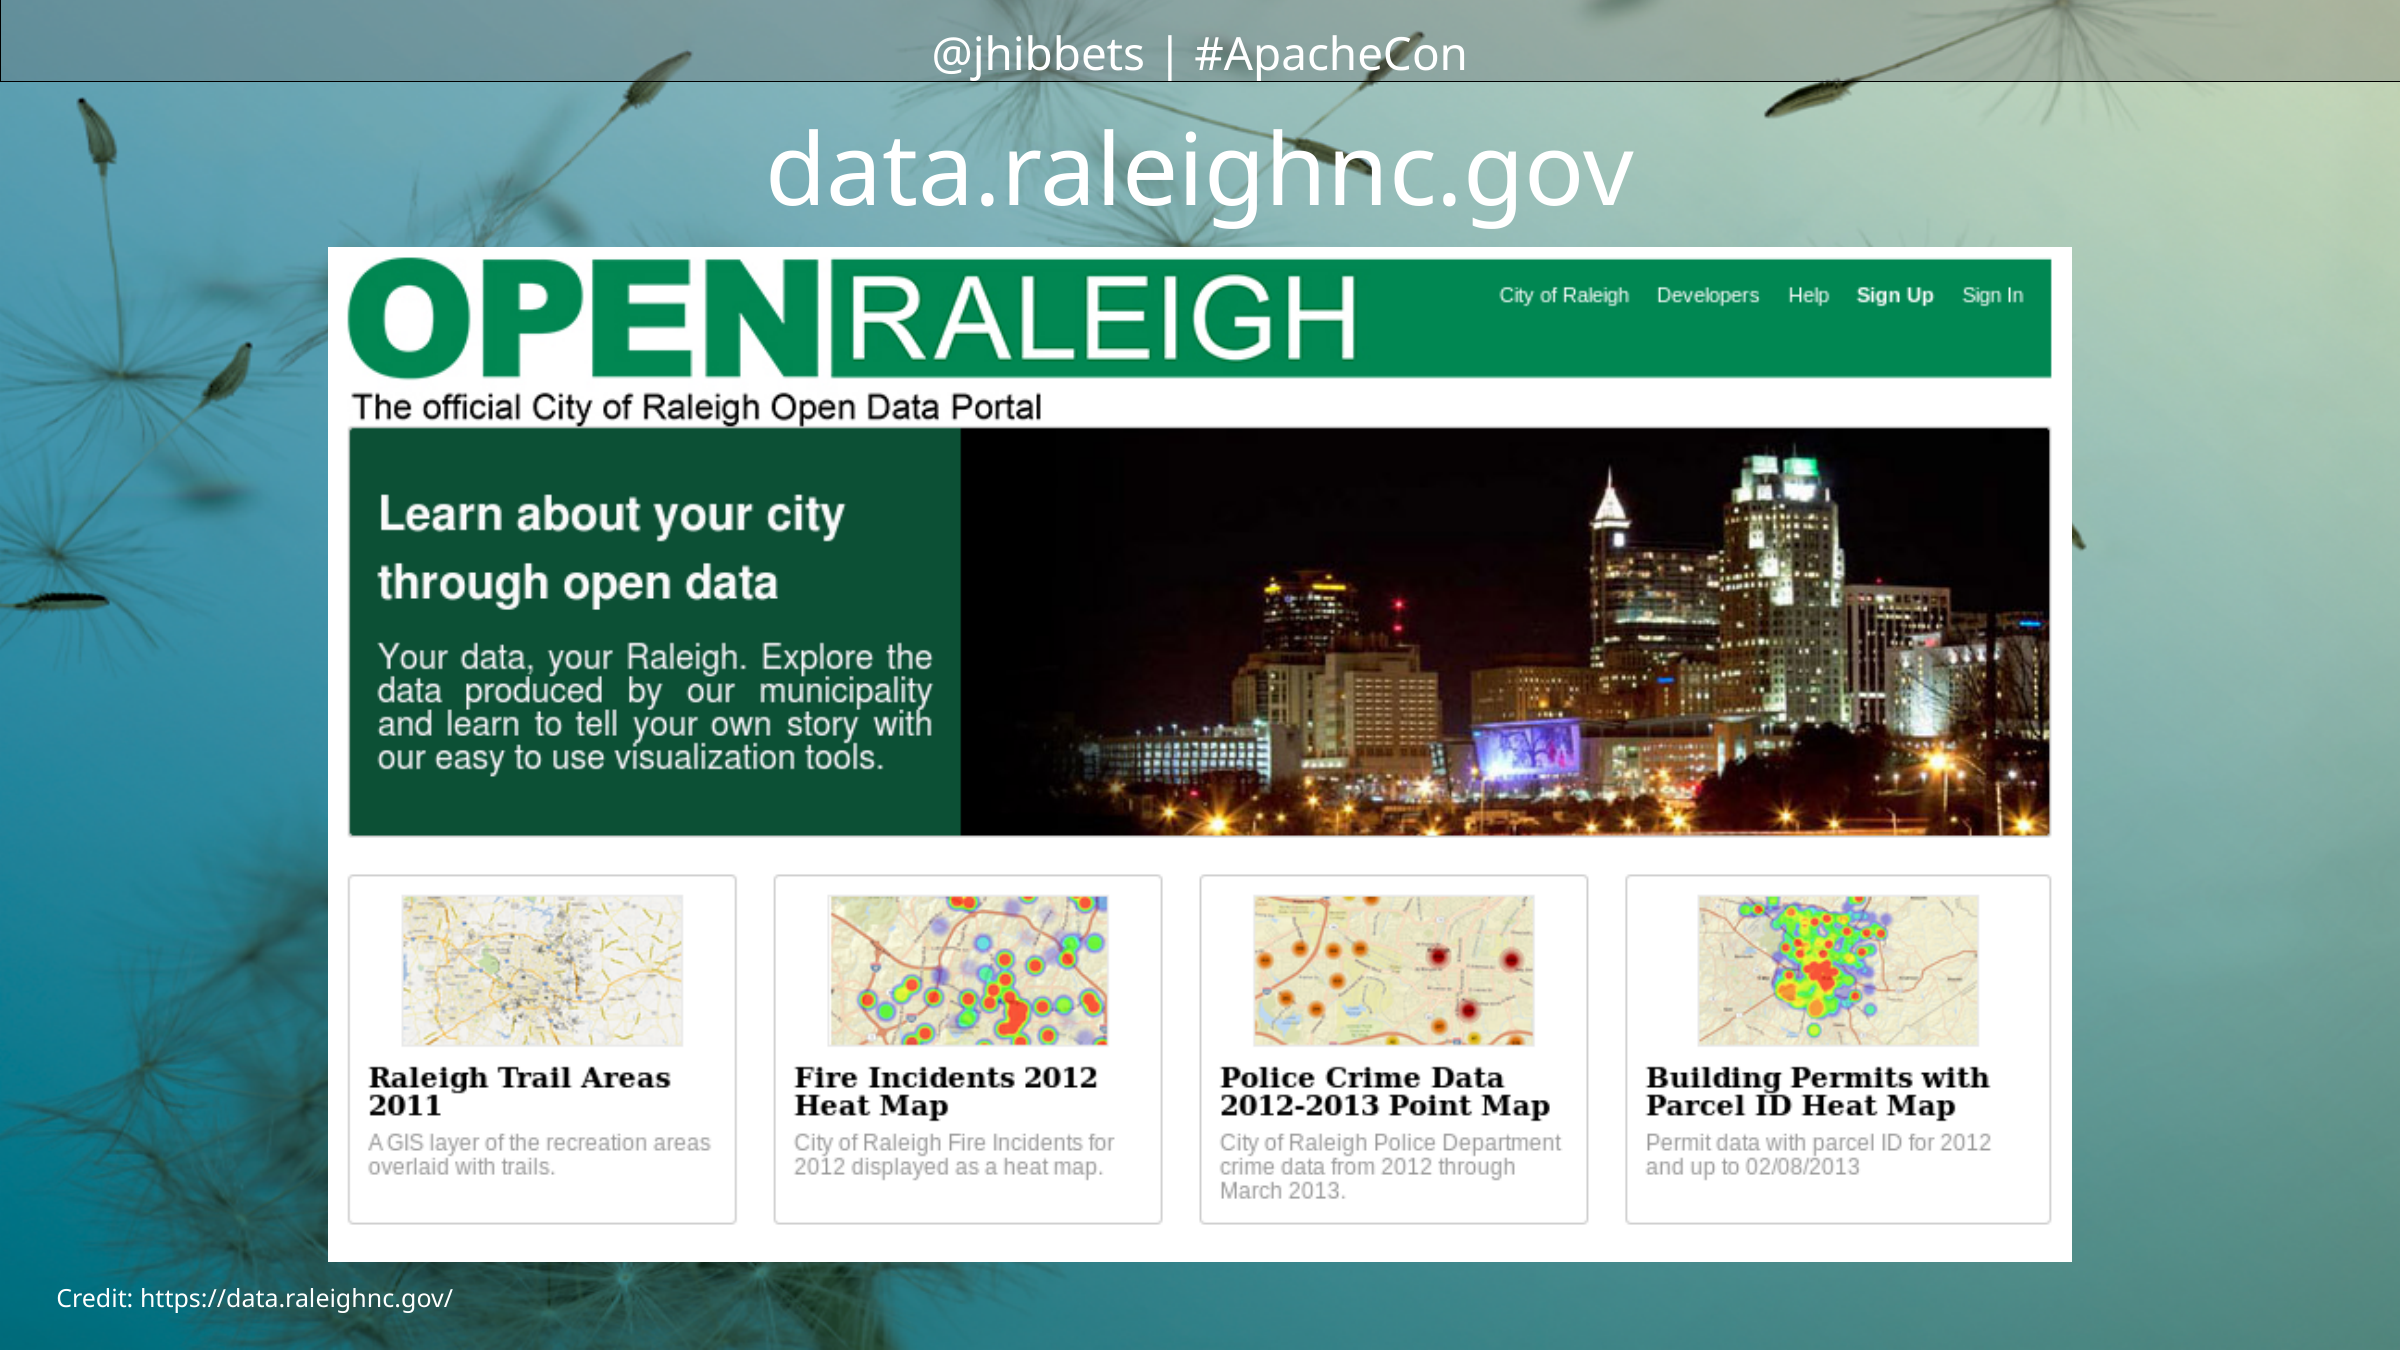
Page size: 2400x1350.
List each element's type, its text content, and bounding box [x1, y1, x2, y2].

picture [0, 82, 2400, 1350]
text_box Credit: https://data.raleighnc.gov/ [41, 1273, 668, 1321]
title data.raleighnc.gov [120, 53, 2281, 280]
